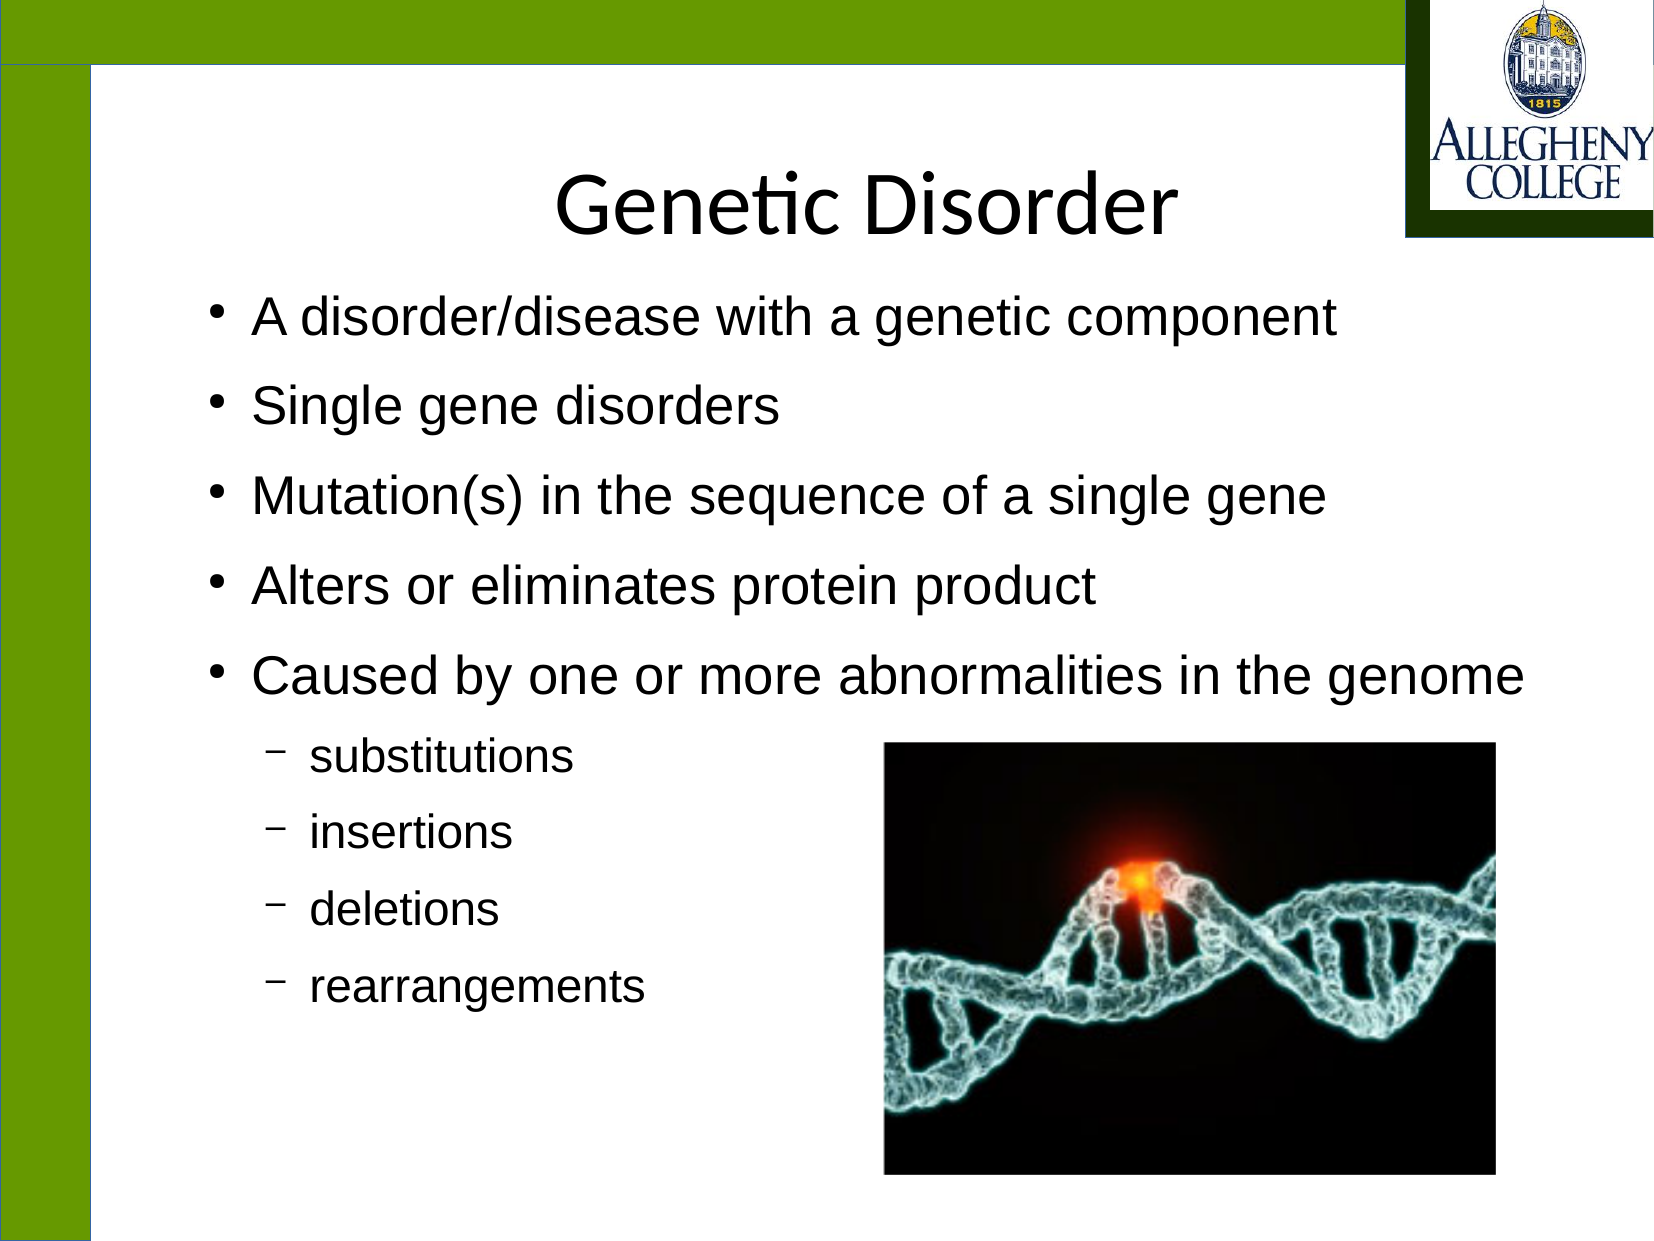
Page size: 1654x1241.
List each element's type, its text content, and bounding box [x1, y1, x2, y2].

text_box [0, 0, 1430, 1241]
title Genetic Disorder [193, 104, 1544, 280]
list A disorder/disease with a genetic component Single gene disorders Mutation(s) in the sequence of a single gene Alters or eliminates protein product Caused by one or more abnormalities in the genome substitutions insertions deletions rearrangements [193, 280, 1544, 1023]
text_box [1544, 210, 1654, 238]
picture [1430, 0, 1654, 210]
picture [883, 741, 1496, 1175]
